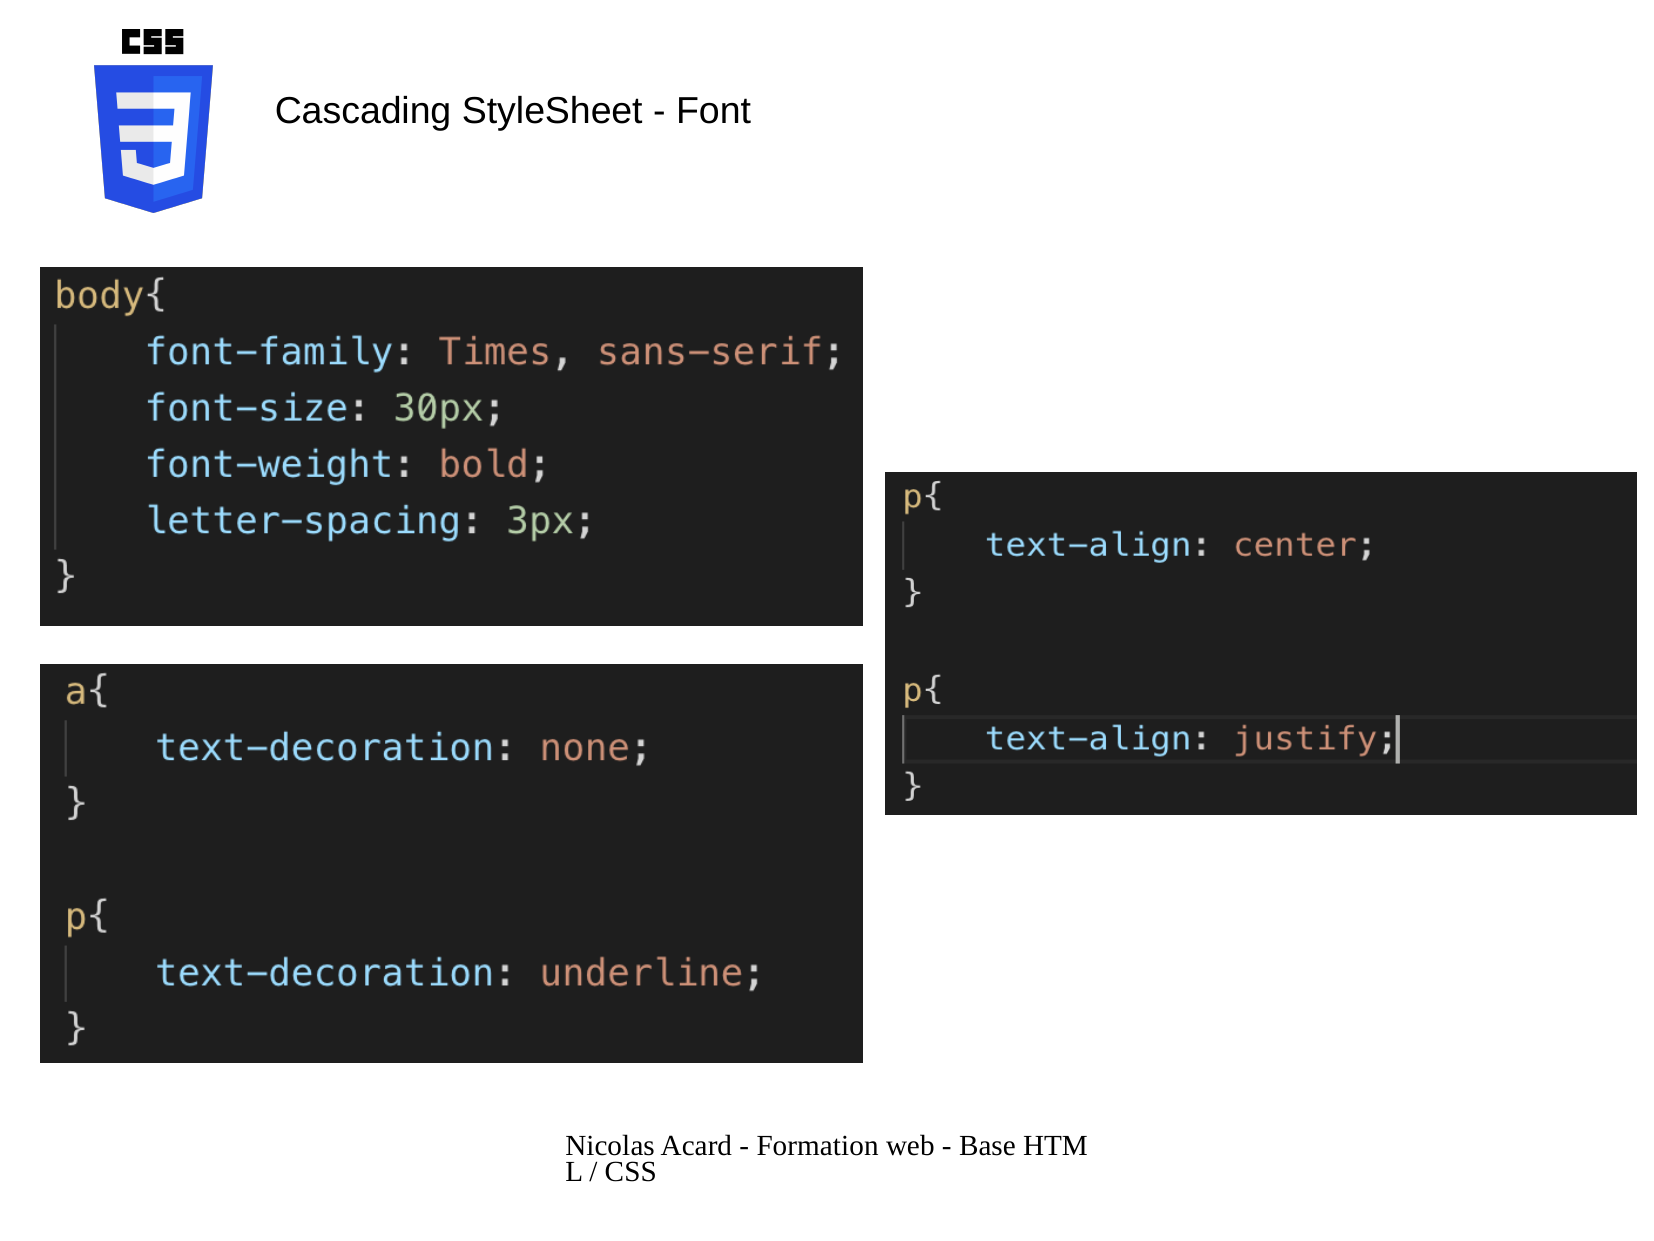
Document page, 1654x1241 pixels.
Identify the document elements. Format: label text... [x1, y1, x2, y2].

text_box Cascading StyleSheet - Font [259, 82, 1194, 140]
picture [885, 472, 1637, 815]
picture [40, 267, 863, 626]
picture [40, 664, 863, 1063]
picture [94, 29, 213, 213]
